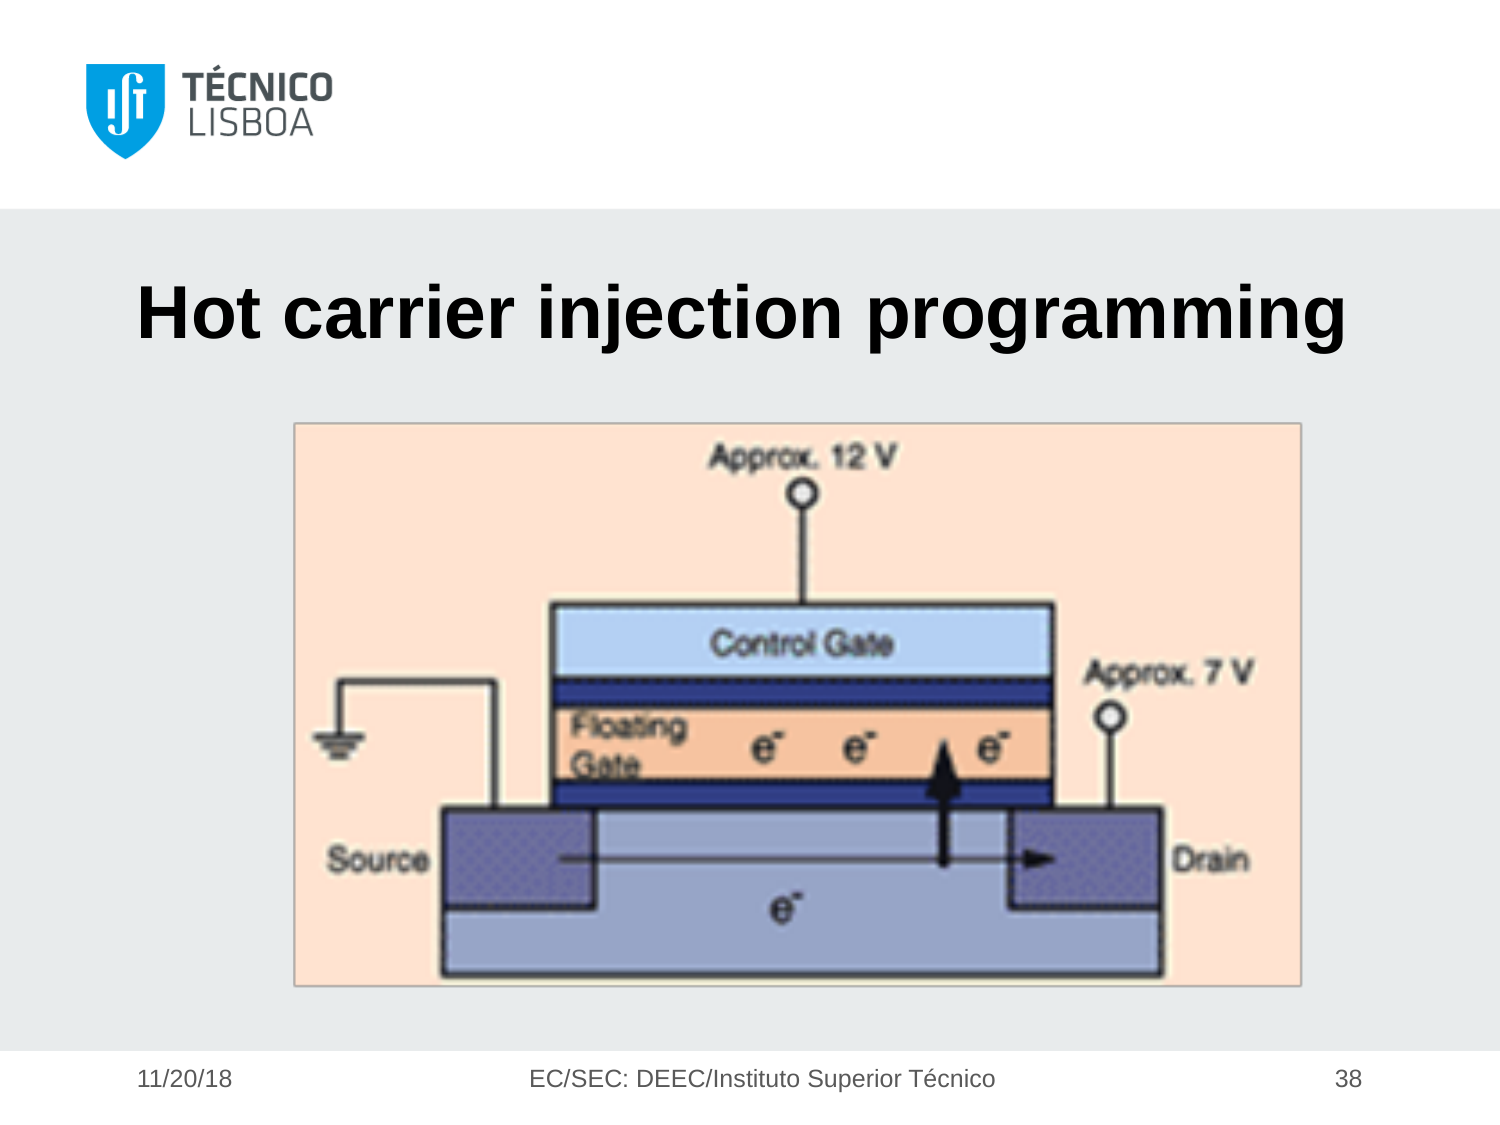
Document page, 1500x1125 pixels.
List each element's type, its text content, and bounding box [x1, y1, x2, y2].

slide_number 11/20/18 [121, 1052, 425, 1103]
footer EC/SEC: DEEC/Instituto Superior Técnico [512, 1052, 1021, 1103]
slide_number <number> [1077, 1052, 1378, 1103]
title Hot carrier injection programming [121, 237, 1378, 381]
picture [0, 0, 1500, 1125]
